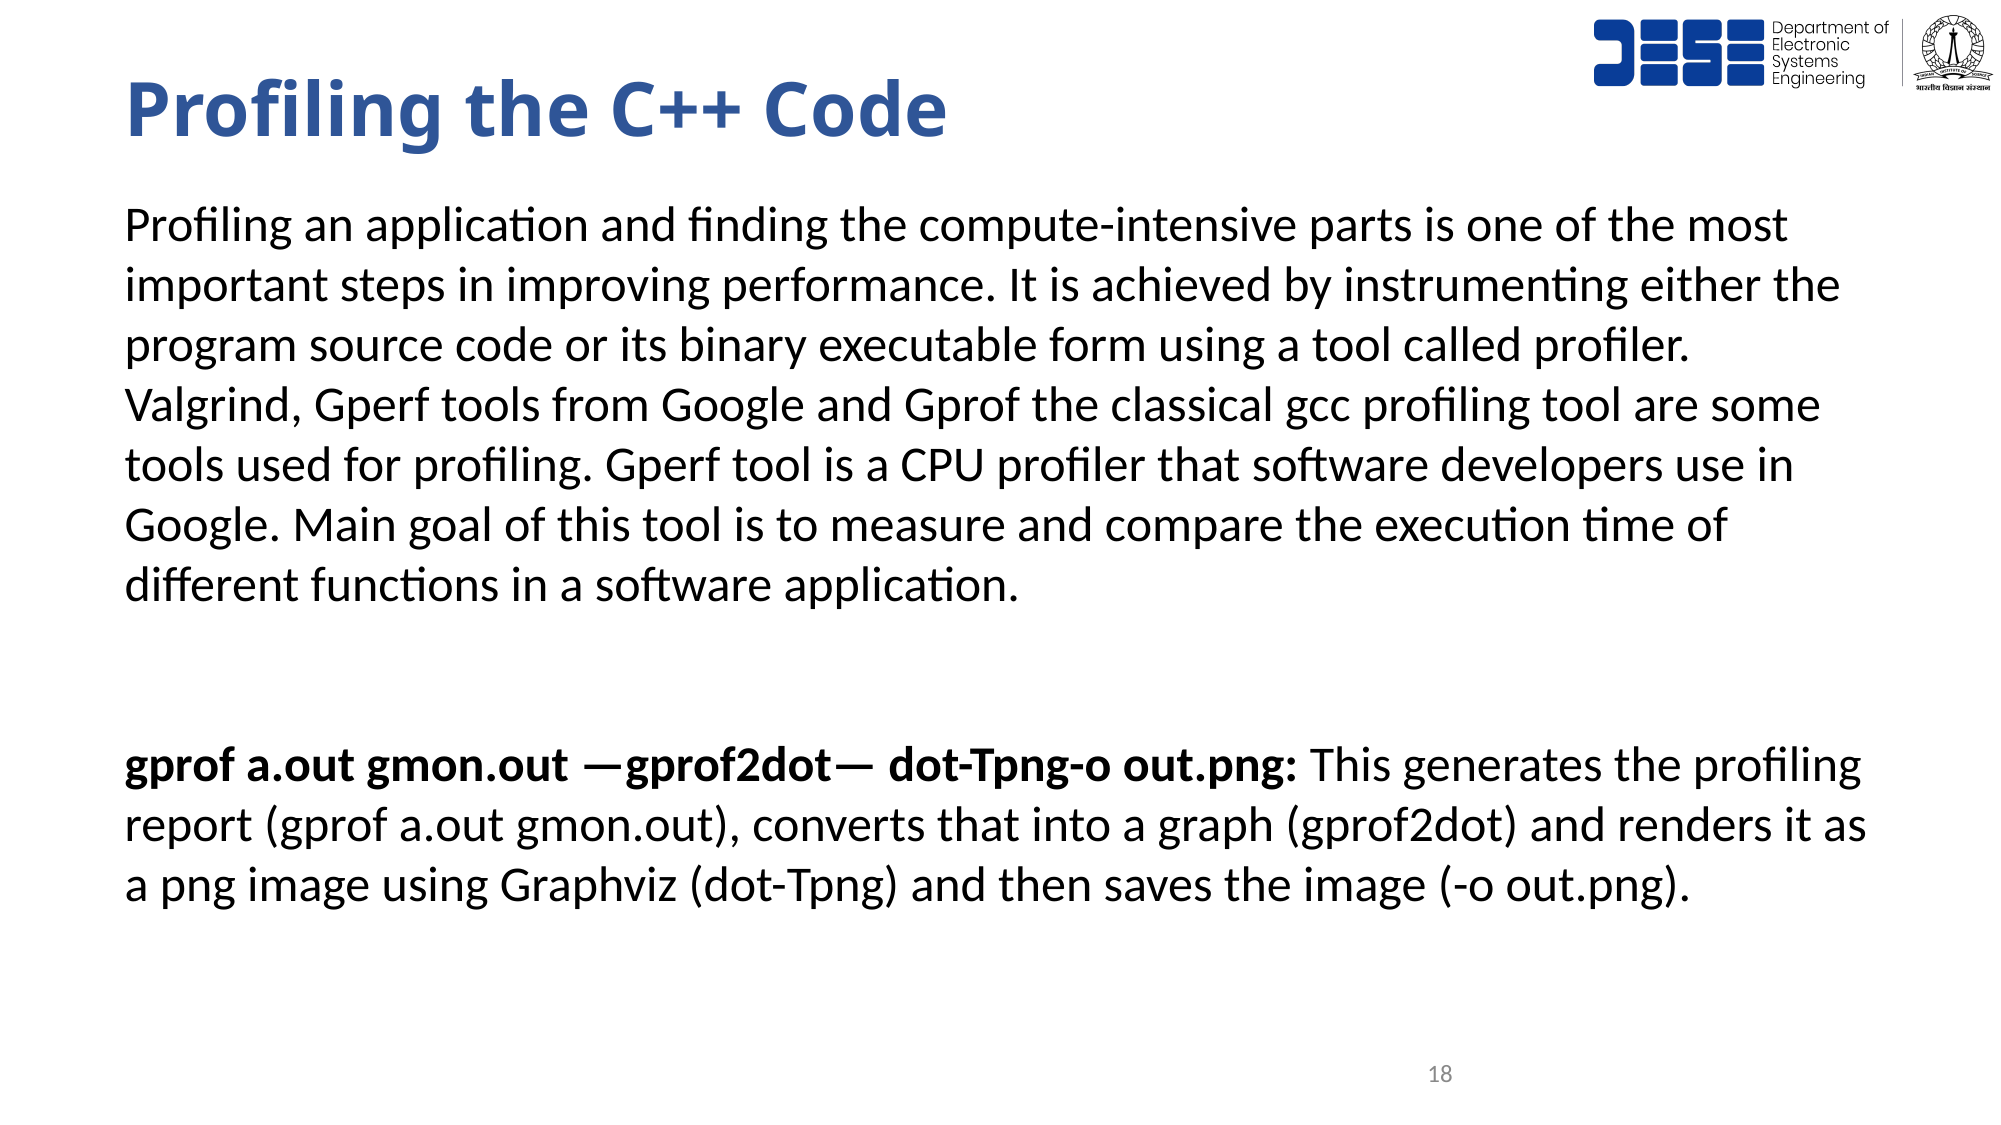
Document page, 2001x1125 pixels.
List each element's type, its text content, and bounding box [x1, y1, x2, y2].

title Profiling the C++ Code [109, 40, 1835, 184]
text_box Profiling an application and finding the compute-intensive parts is one of the most important steps in improving performance. It is achieved by instrumenting either the program source code or its binary executable form using a tool called profiler. Valgrind, Gperf tools from Google and Gprof the classical gcc profiling tool are some tools used for profiling. Gperf tool is a CPU profiler that software developers use in Google. Main goal of this tool is to measure and compare the execution time of different functions in a software application. gprof a.out gmon.out —gprof2dot— dot-Tpng-o out.png: This generates the profiling report (gprof a.out gmon.out), converts that into a graph (gprof2dot) and renders it as a png image using Graphviz (dot-Tpng) and then saves the image (-o out.png). [109, 184, 1892, 927]
text_box [1412, 1042, 1863, 1103]
